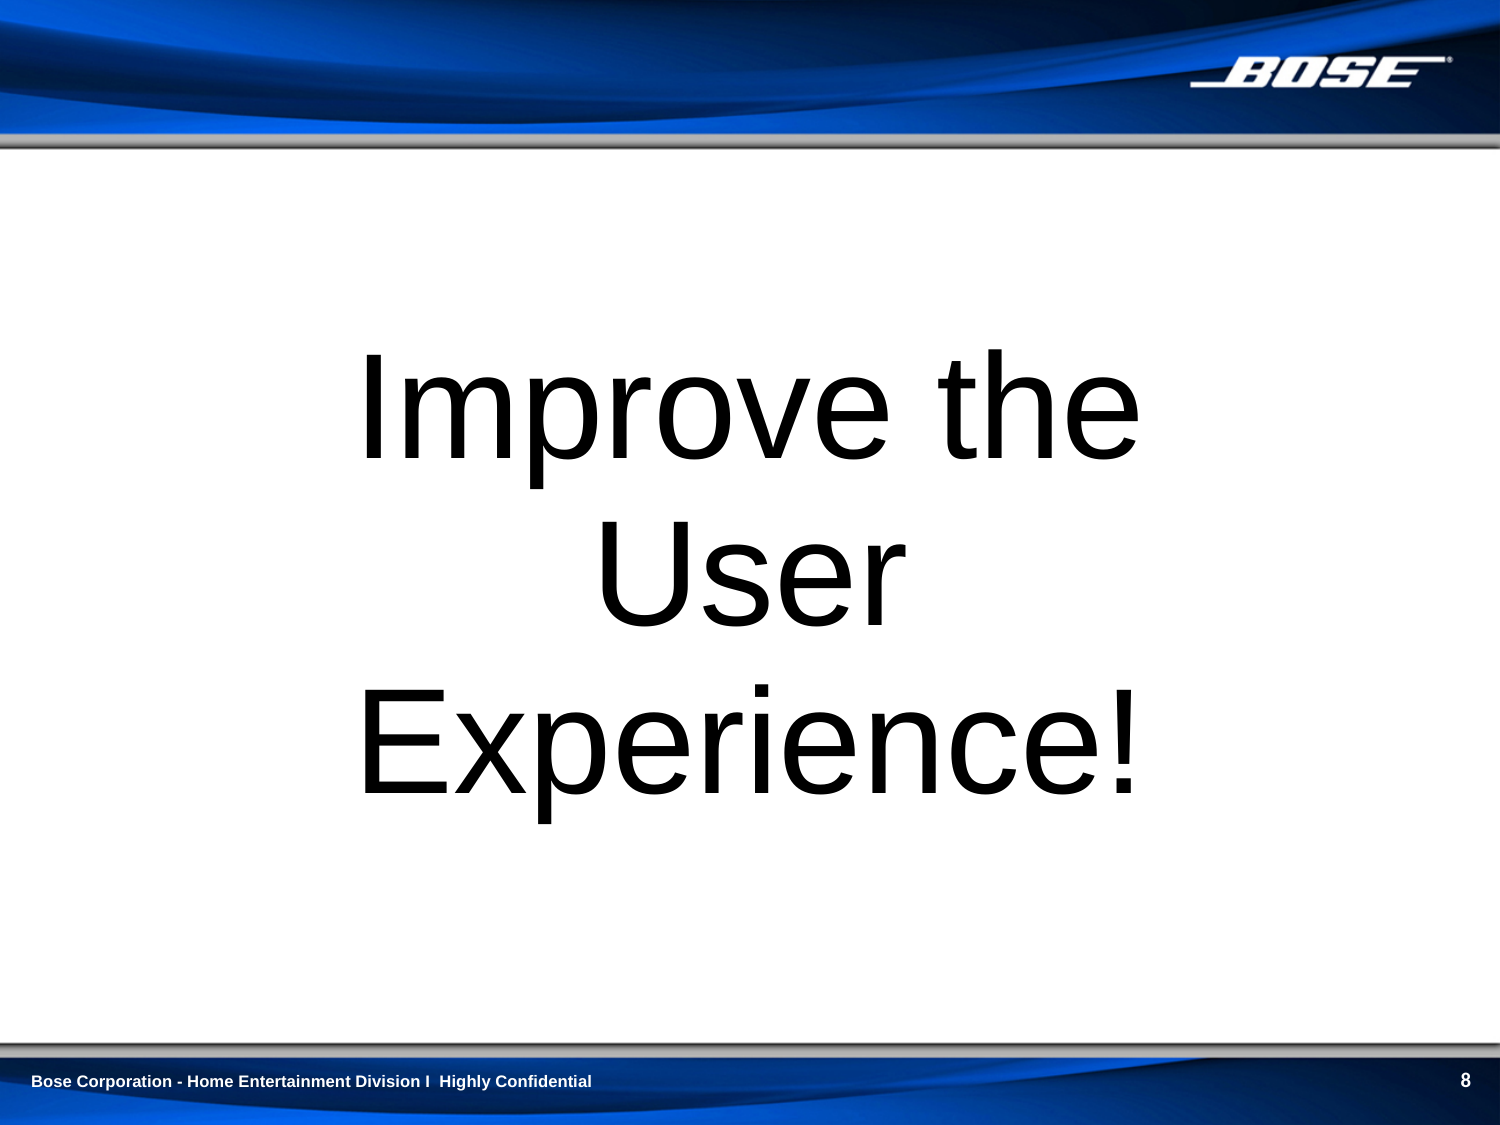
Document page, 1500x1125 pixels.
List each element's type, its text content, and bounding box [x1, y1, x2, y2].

text_box Improve the User Experience! [262, 314, 1238, 833]
picture [0, 0, 1500, 1125]
